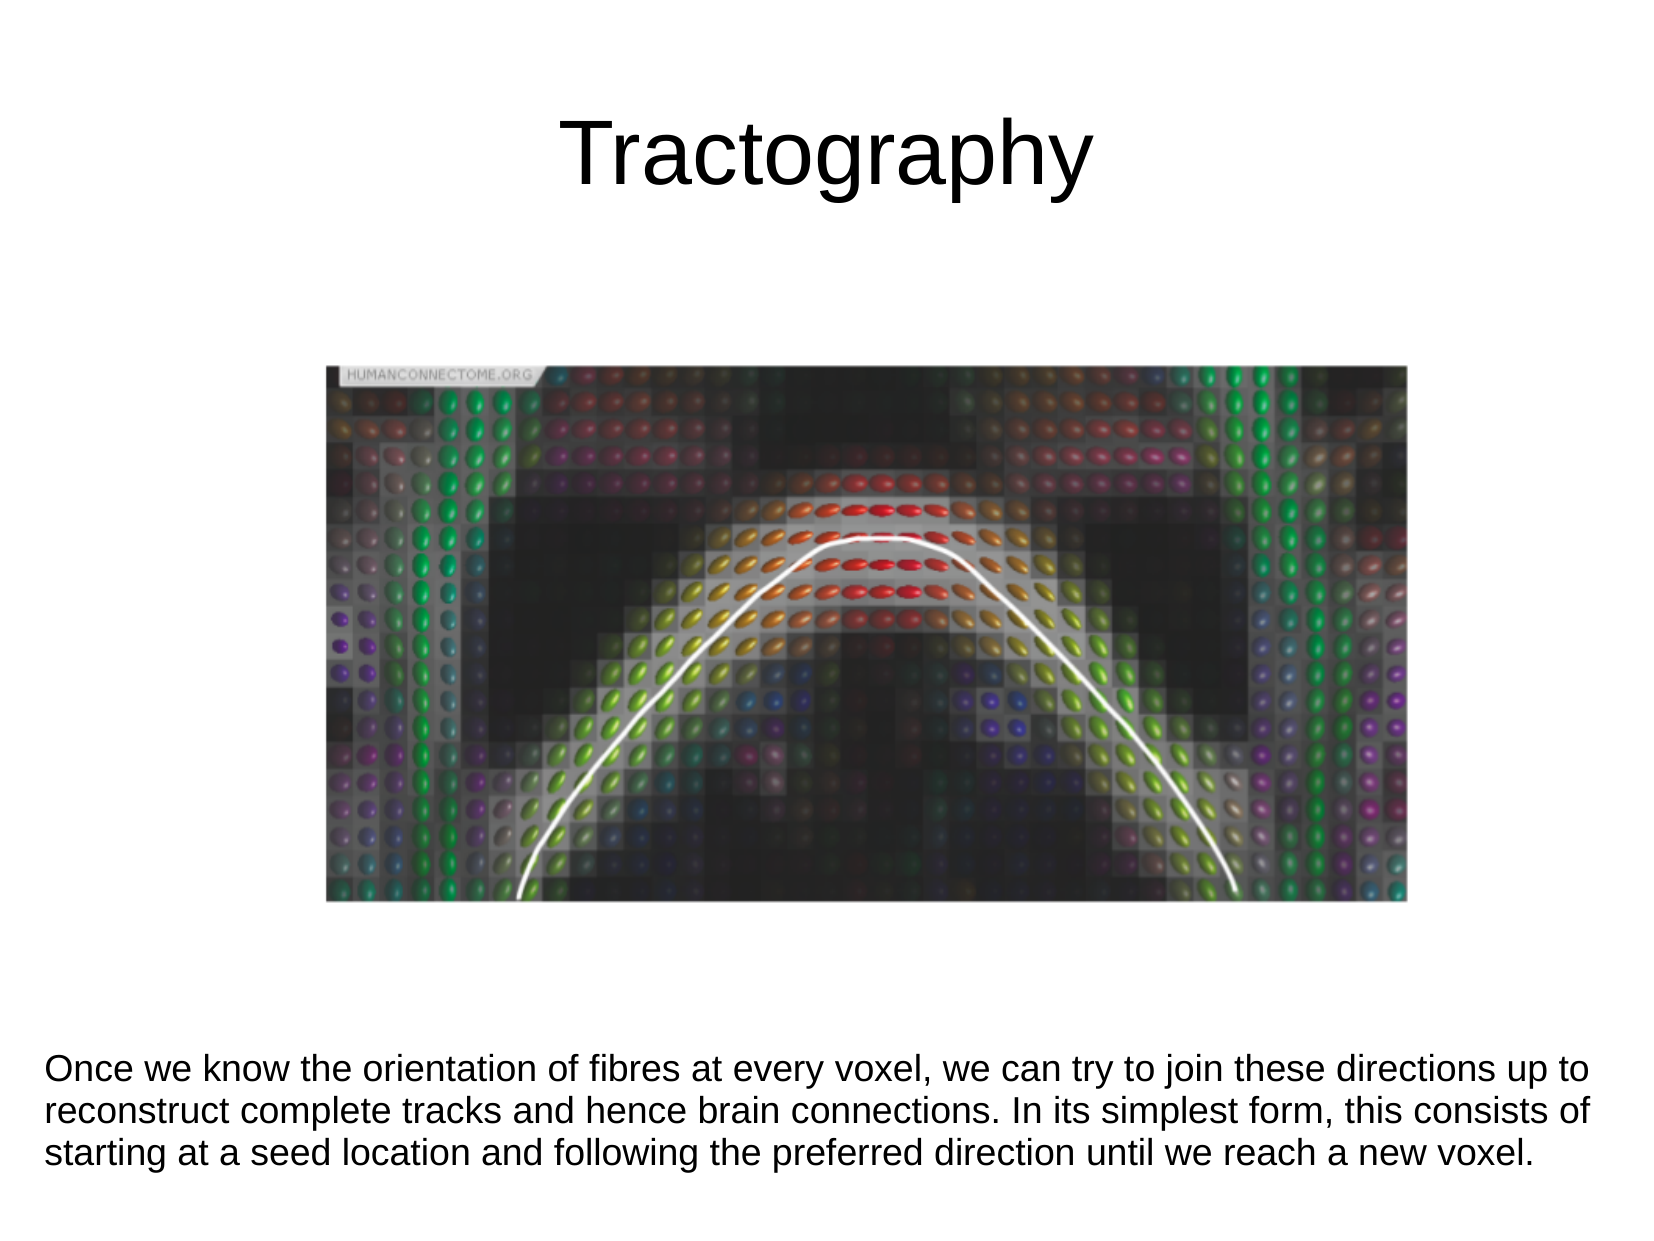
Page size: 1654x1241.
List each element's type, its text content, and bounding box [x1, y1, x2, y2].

picture [278, 336, 1447, 928]
title Tractography [82, 56, 1571, 250]
text_box Once we know the orientation of fibres at every voxel, we can try to join these directions up to reconstruct complete tracks and hence brain connections. In its simplest form, this consists of starting at a seed location and following the preferred direction until we reach a new voxel. [29, 1040, 1606, 1182]
